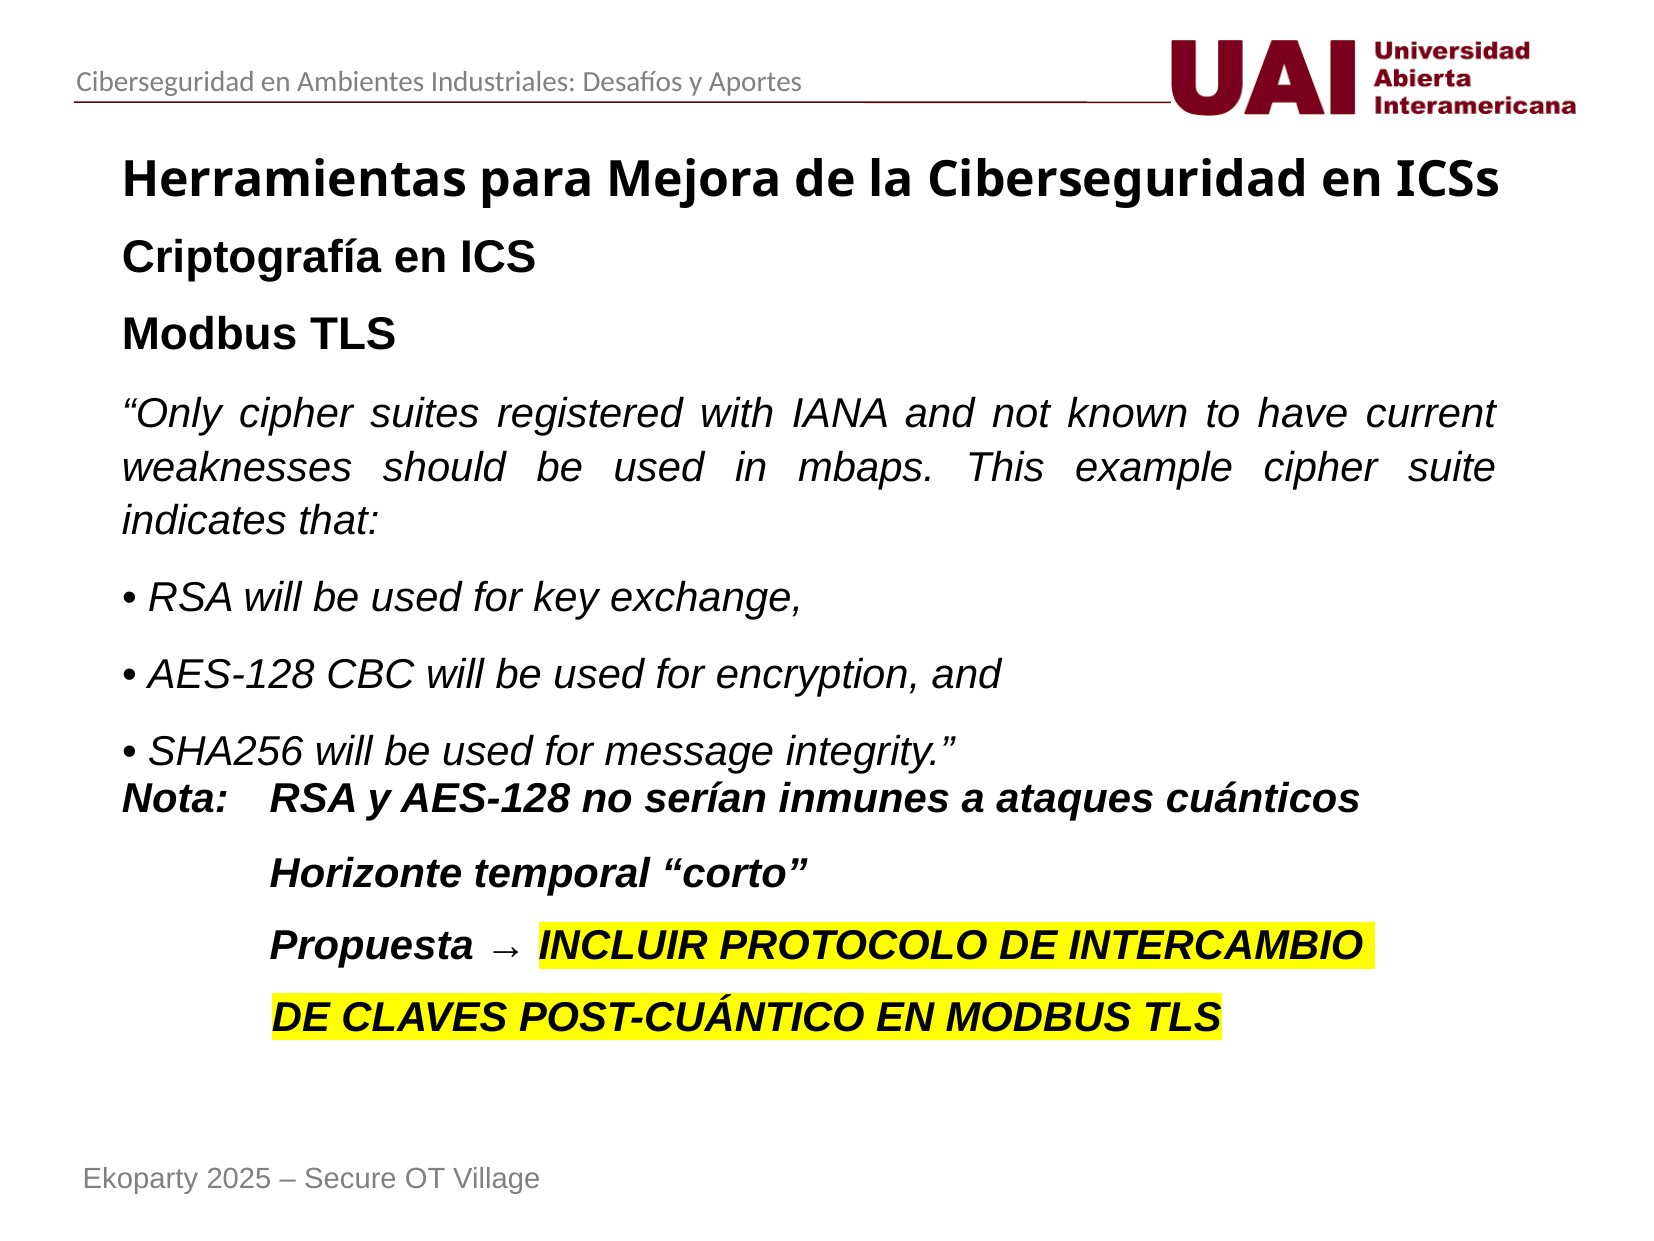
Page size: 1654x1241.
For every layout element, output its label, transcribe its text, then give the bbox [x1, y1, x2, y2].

text_box Herramientas para Mejora de la Ciberseguridad en ICSs [106, 135, 1516, 219]
picture [1171, 40, 1577, 116]
text_box Criptografía en ICS Modbus TLS “Only cipher suites registered with IANA and not known to have current weaknesses should be used in mbaps. This example cipher suite indicates that: • RSA will be used for key exchange, • AES-128 CBC will be used for encryption, and • SHA256 will be used for message integrity.” Nota: RSA y AES-128 no serían inmunes a ataques cuánticos Horizonte temporal “corto” Propuesta → INCLUIR PROTOCOLO DE INTERCAMBIO DE CLAVES POST-CUÁNTICO EN MODBUS TLS [107, 223, 1512, 1089]
